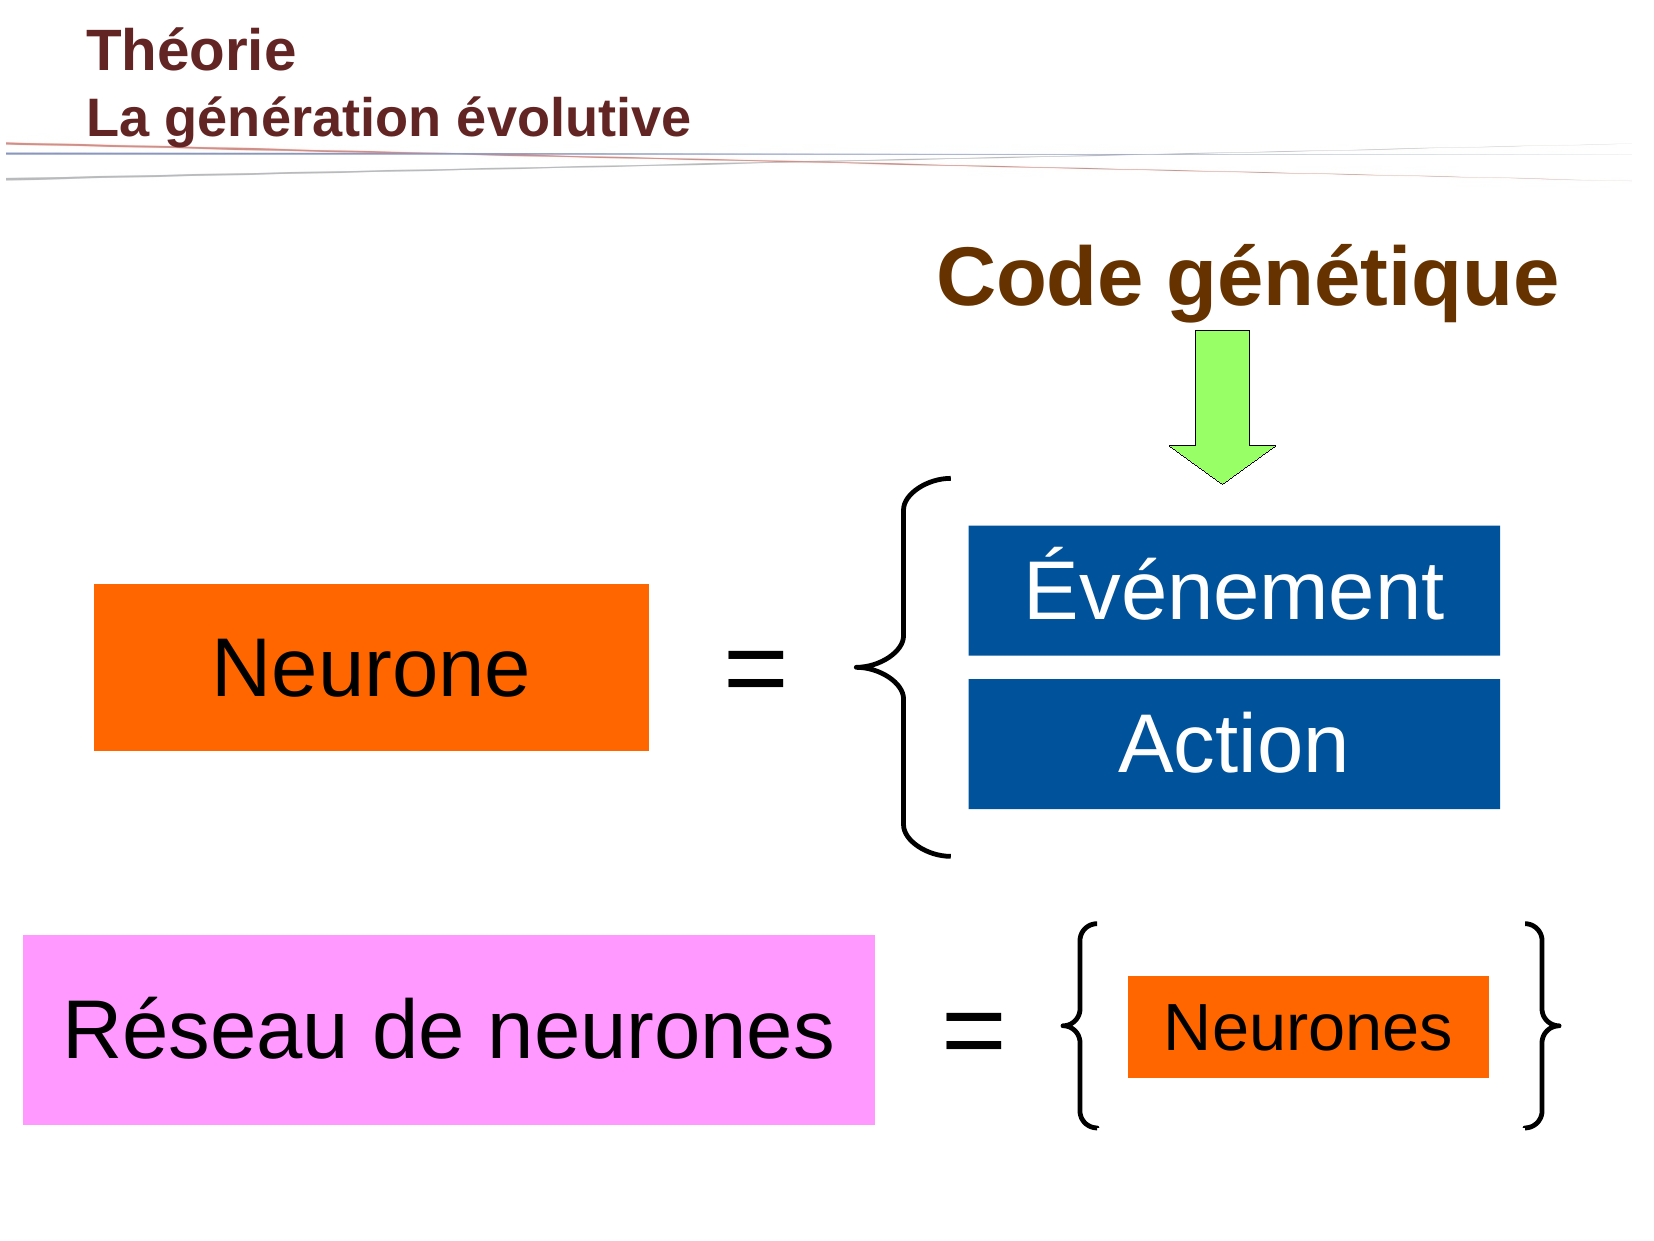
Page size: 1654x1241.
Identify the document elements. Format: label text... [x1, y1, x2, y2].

text_box = [927, 959, 1023, 1101]
text_box Neurones [1128, 976, 1489, 1078]
text_box Action [968, 679, 1501, 810]
title Théorie La génération évolutive [0, 11, 780, 130]
picture [6, 133, 1632, 208]
text_box Réseau de neurones [23, 935, 875, 1125]
text_box Code génétique [921, 222, 1506, 335]
text_box = [708, 597, 805, 739]
text_box Événement [968, 525, 1501, 656]
text_box Neurone [94, 584, 649, 751]
text_box [1169, 330, 1276, 485]
